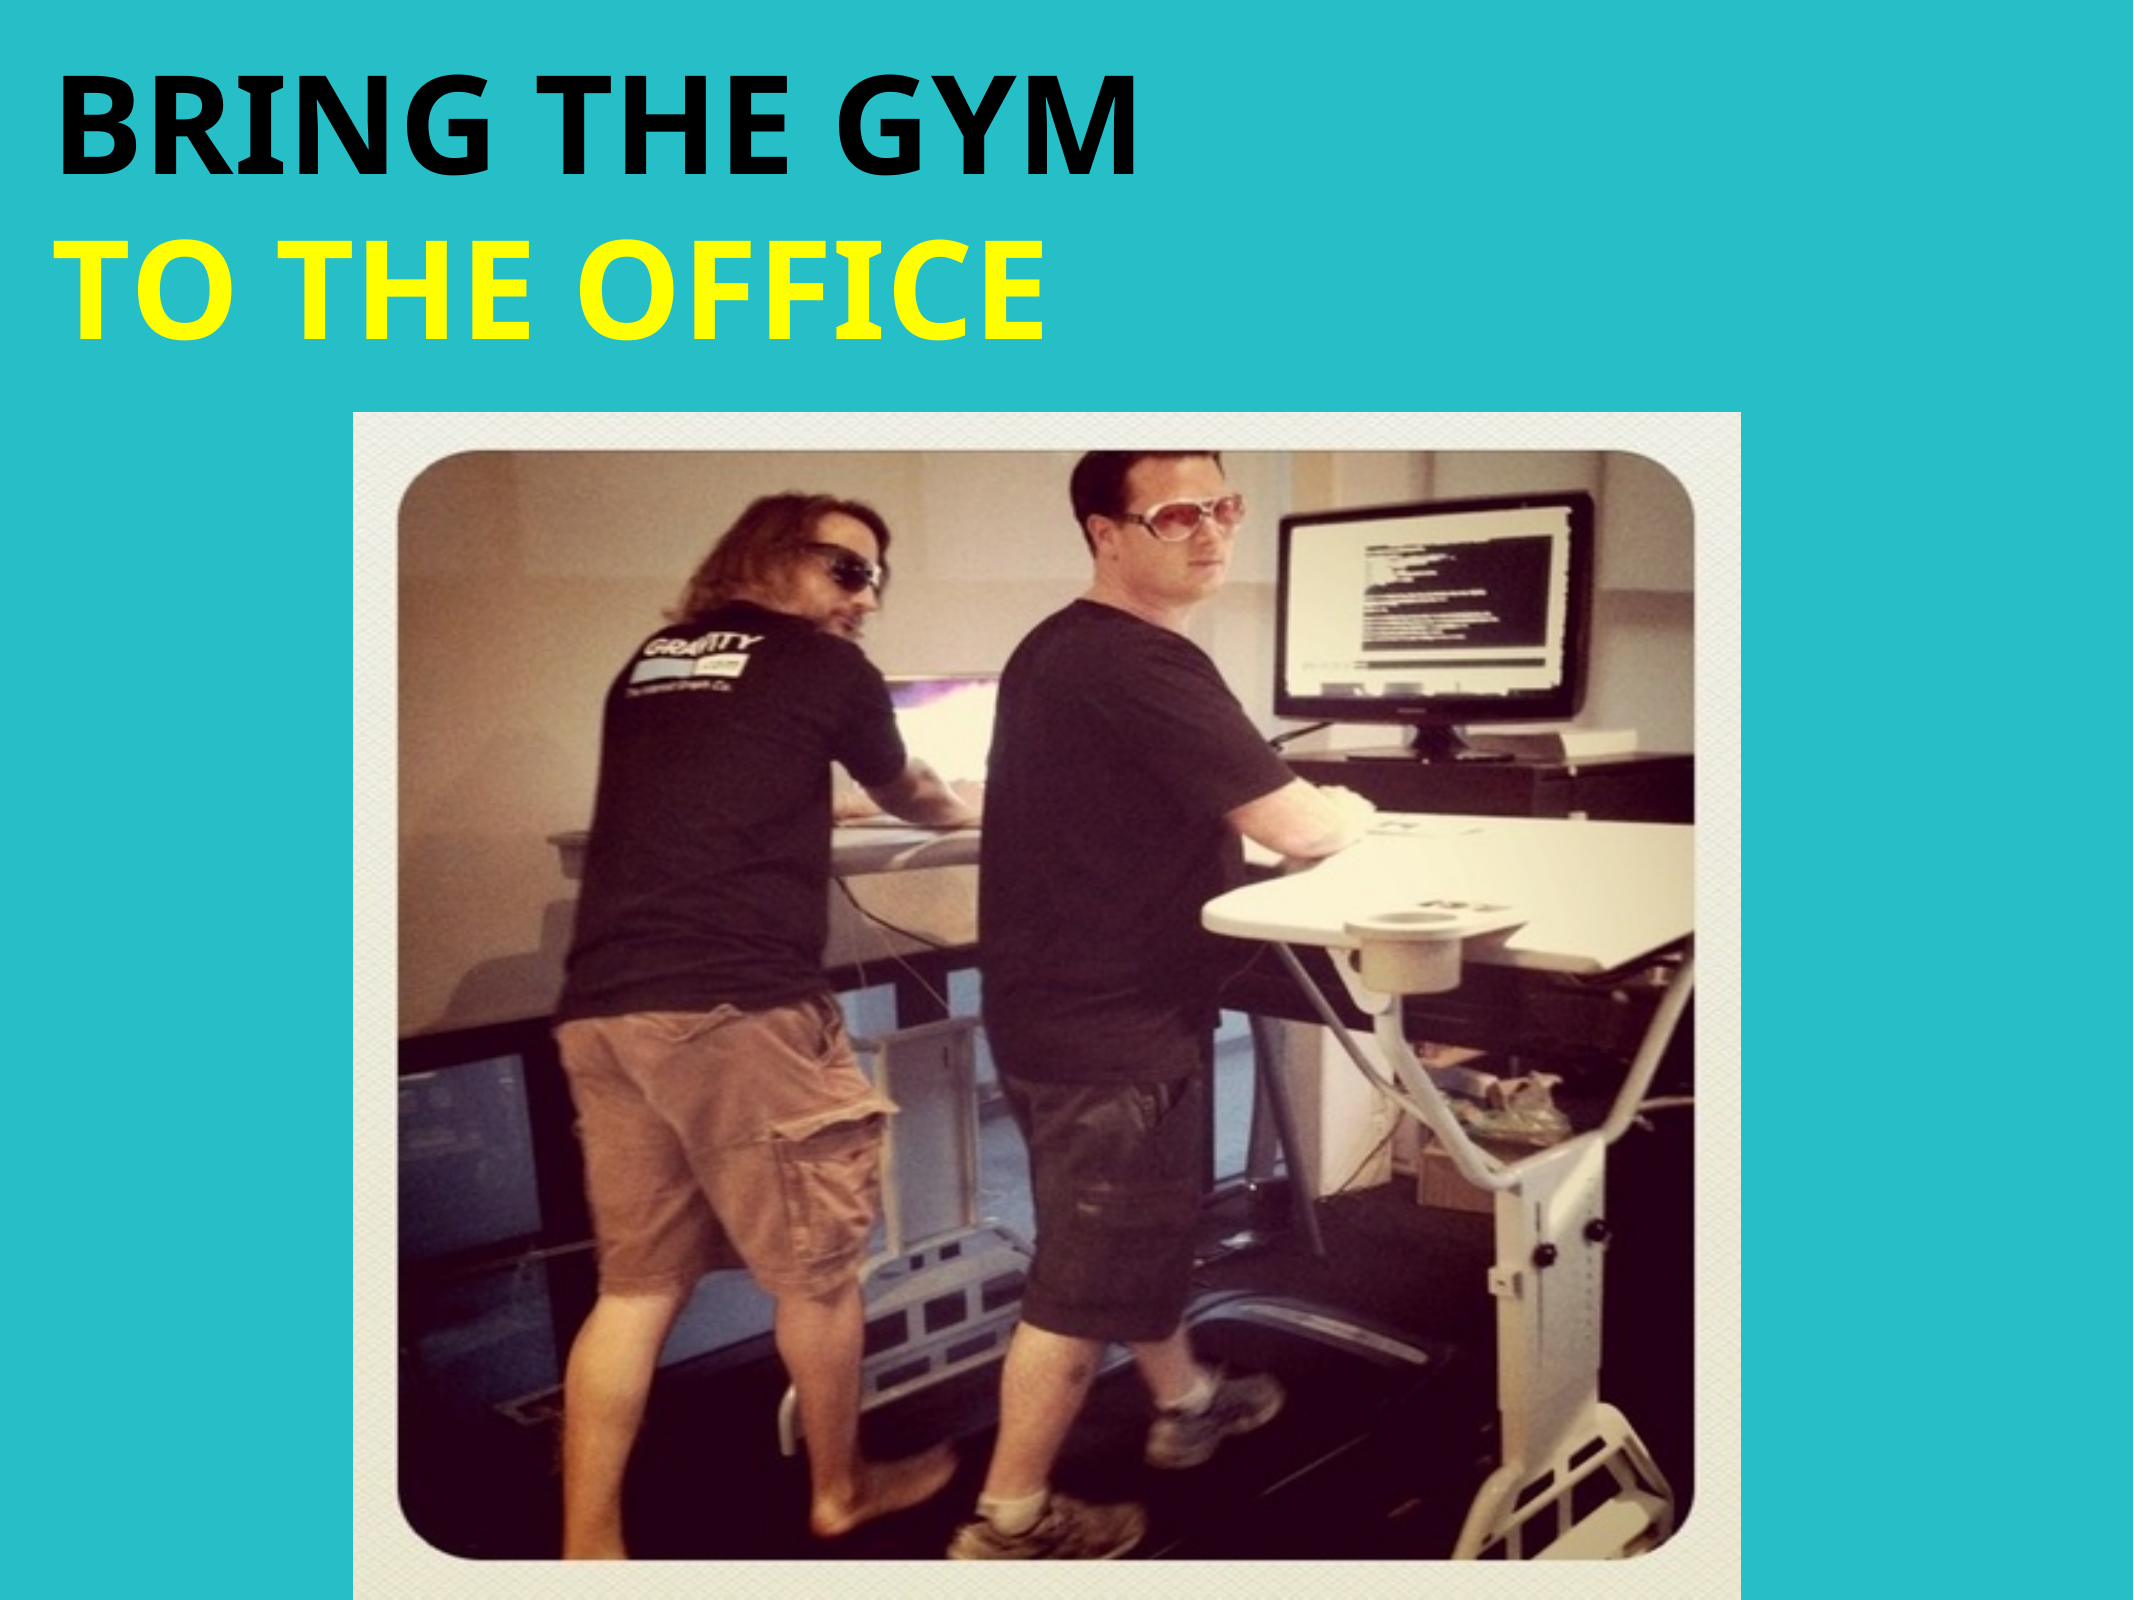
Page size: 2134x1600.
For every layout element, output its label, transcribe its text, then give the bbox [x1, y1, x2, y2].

text_box BRING THE GYM TO THE OFFICE [41, 37, 2134, 483]
picture [353, 412, 1741, 1600]
